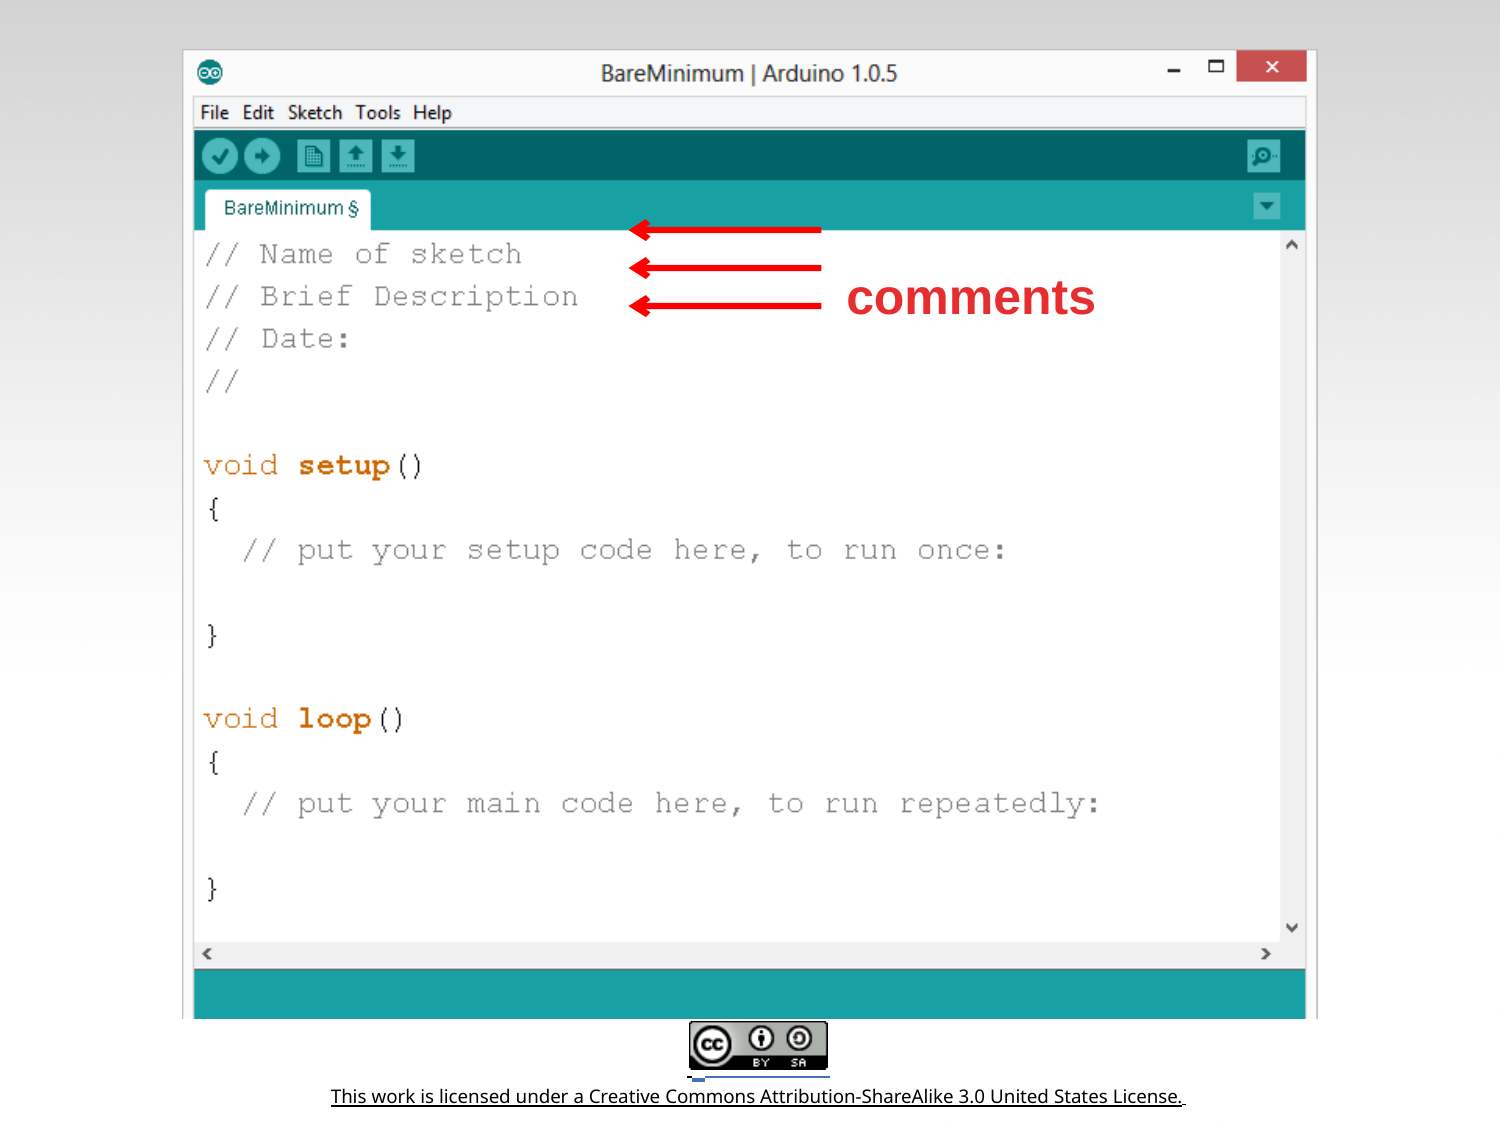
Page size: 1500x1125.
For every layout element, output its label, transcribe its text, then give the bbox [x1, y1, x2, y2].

picture [0, 0, 1500, 1125]
text_box comments [773, 256, 1169, 332]
